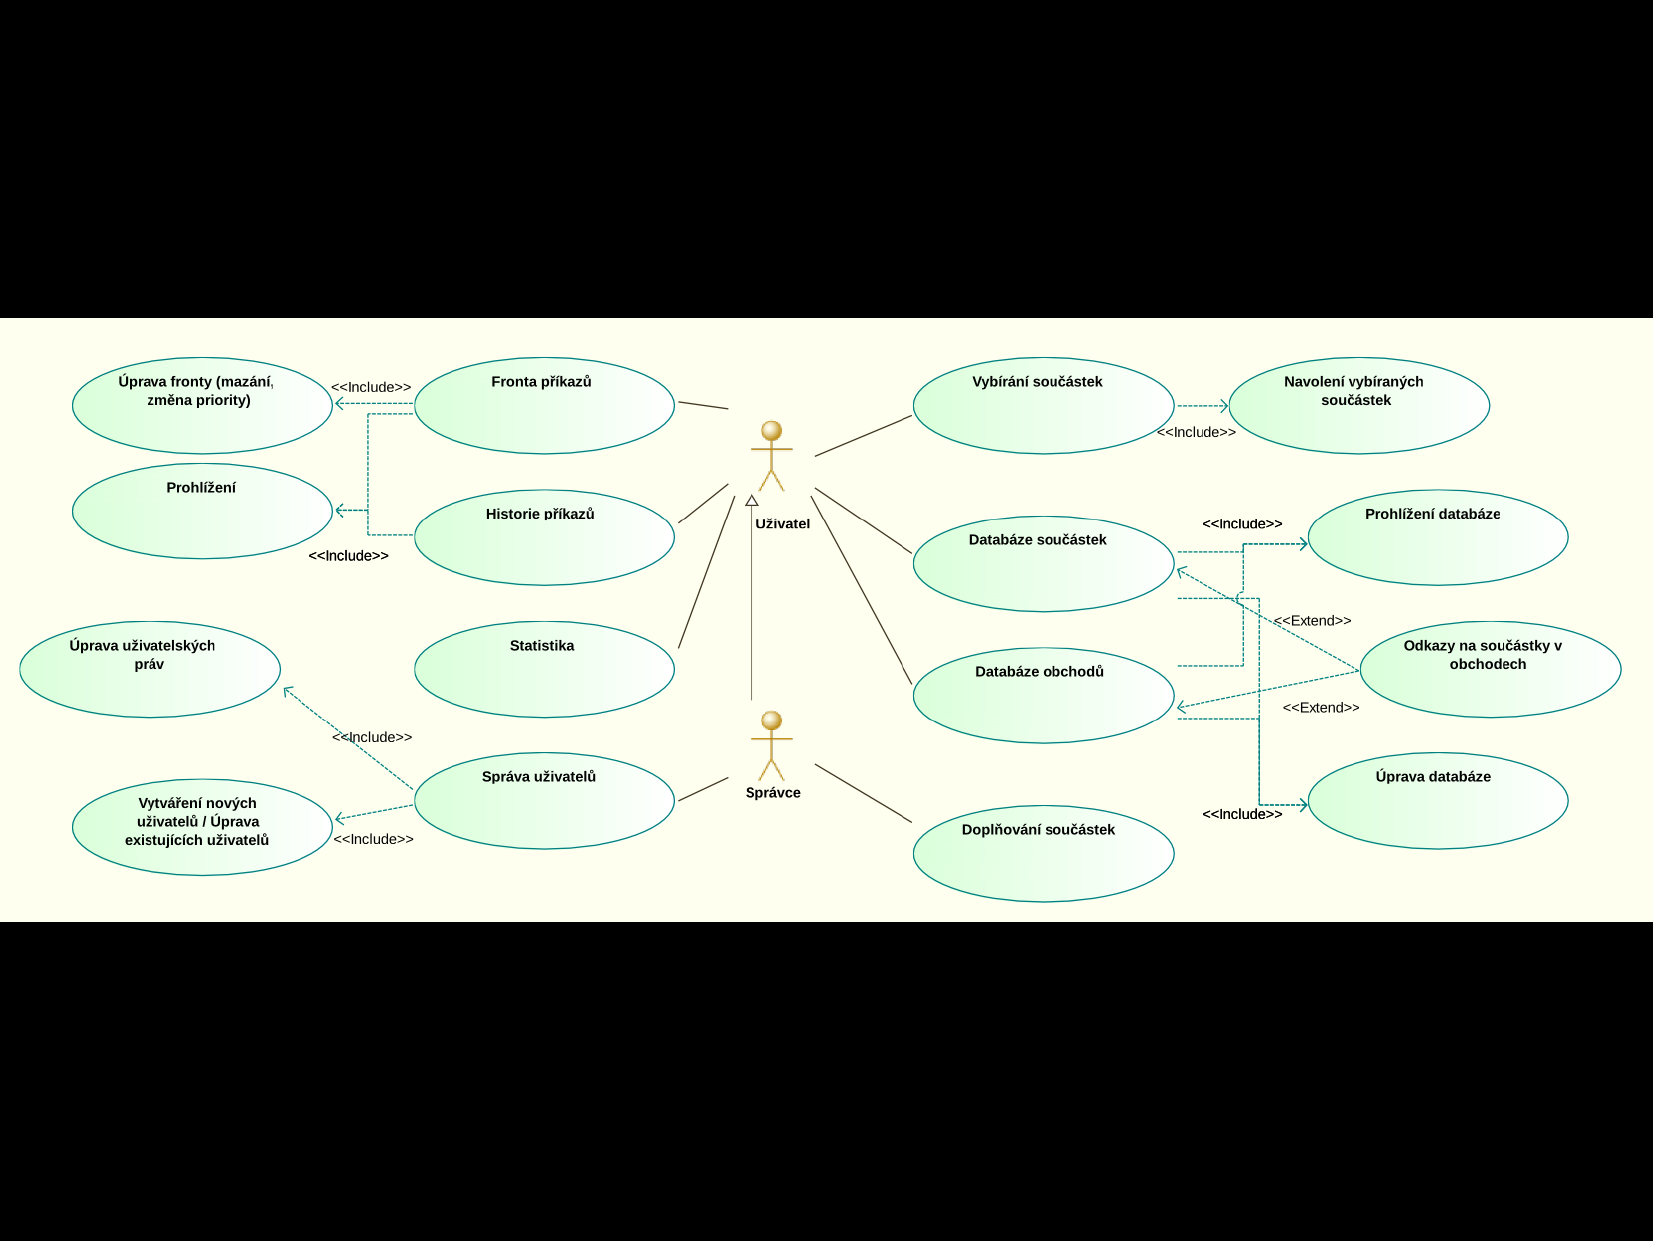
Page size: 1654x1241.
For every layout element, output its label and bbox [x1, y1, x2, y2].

picture [0, 318, 1653, 922]
